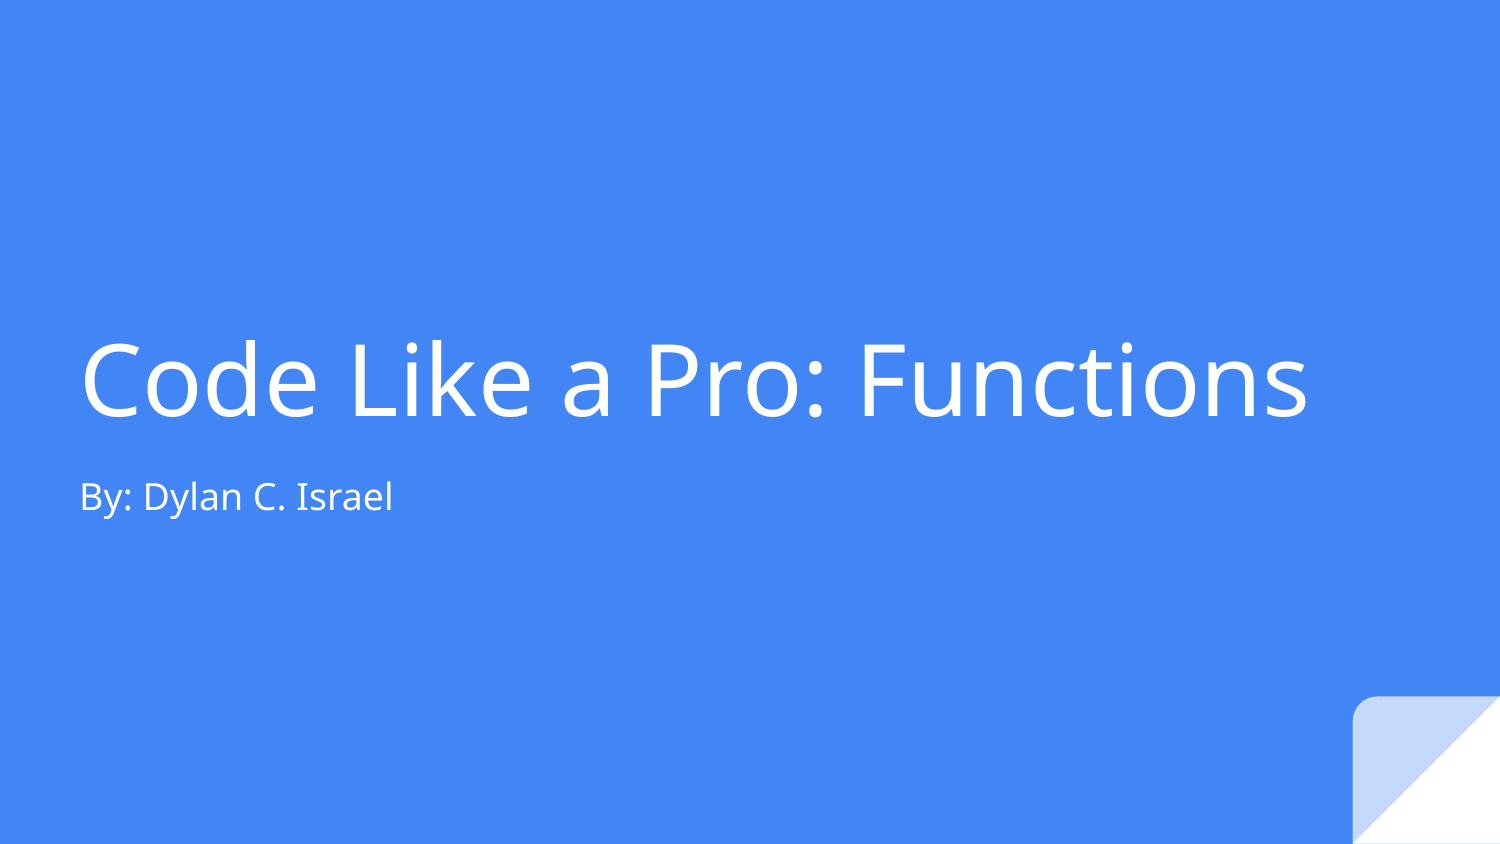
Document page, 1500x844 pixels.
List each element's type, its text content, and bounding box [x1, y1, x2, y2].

subtitle By: Dylan C. Israel [64, 457, 1413, 529]
title Code Like a Pro: Functions [64, 298, 1413, 452]
